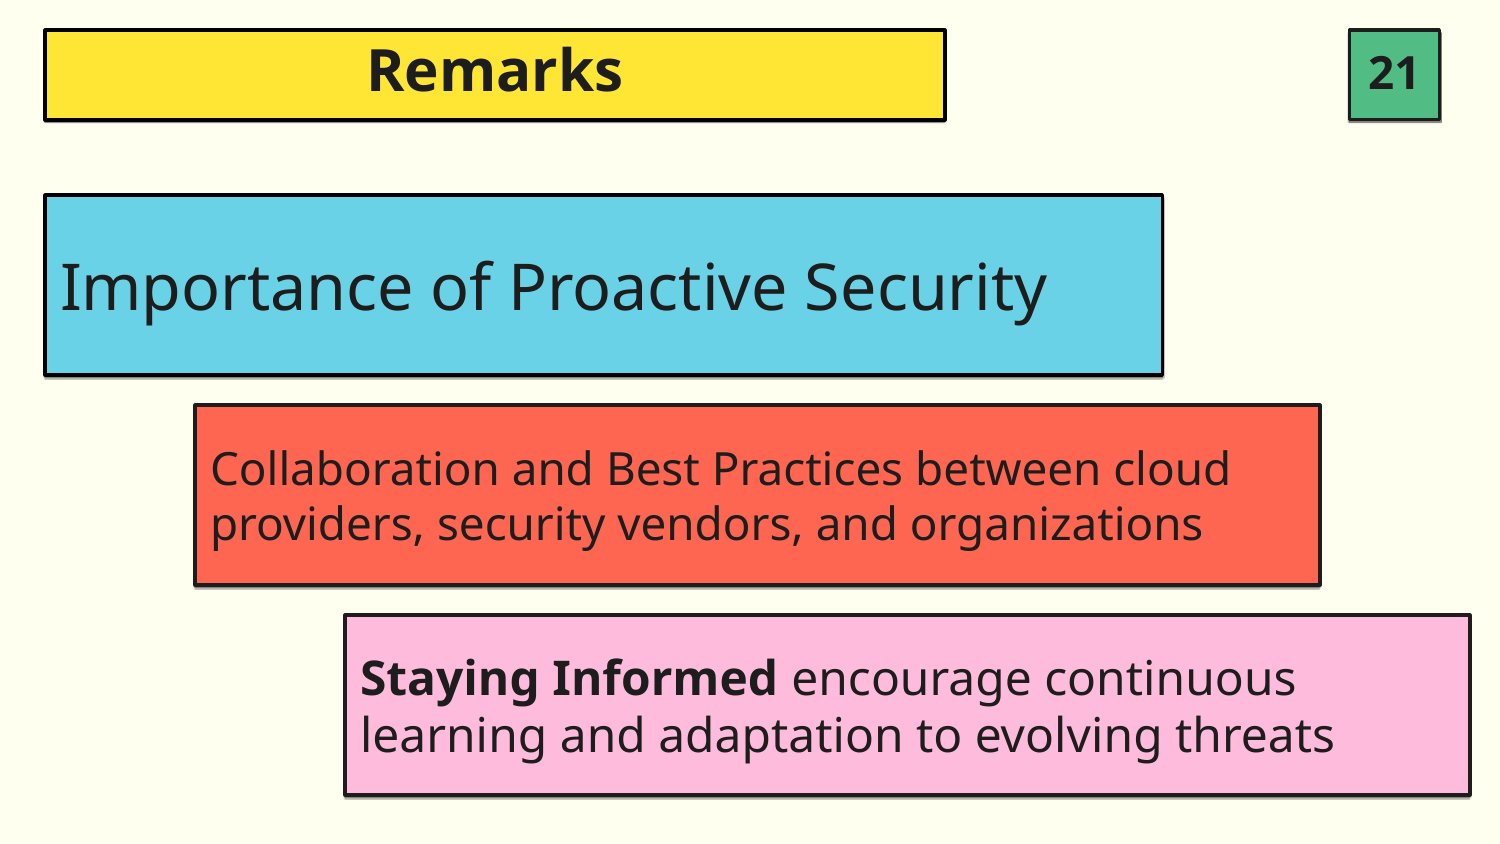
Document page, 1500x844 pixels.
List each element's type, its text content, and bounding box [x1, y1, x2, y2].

list Staying Informed encourage continuous learning and adaptation to evolving threats [345, 615, 1470, 795]
list Importance of Proactive Security [45, 195, 1163, 375]
list Collaboration and Best Practices between cloud providers, security vendors, and organizations [195, 405, 1320, 585]
title Remarks [45, 30, 945, 120]
